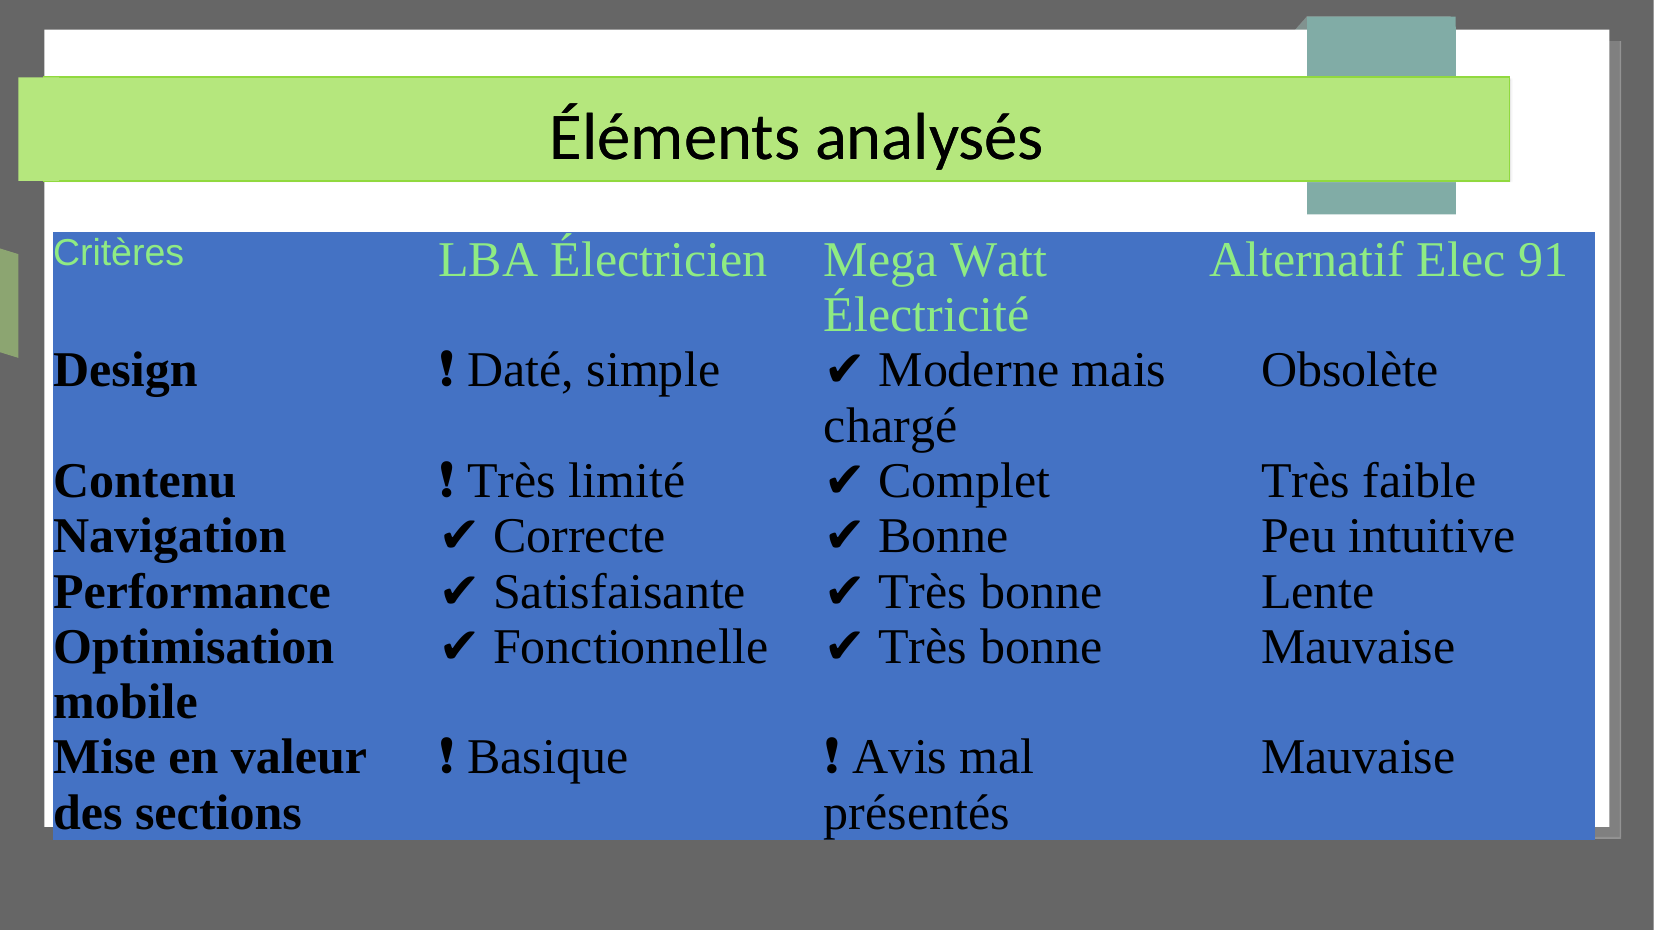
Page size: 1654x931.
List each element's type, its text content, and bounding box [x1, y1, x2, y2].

table_cell ❌ Lente [1210, 564, 1595, 619]
table_cell Design [53, 342, 439, 453]
table_cell ❌ Mauvaise [1210, 619, 1595, 729]
title Éléments analysés [88, 73, 1506, 180]
table_cell ❗ Très limité [439, 453, 824, 508]
table_cell ❗ Daté, simple [439, 342, 824, 453]
table_cell ✔️ Moderne mais chargé [824, 342, 1210, 453]
table_cell Contenu [53, 453, 439, 508]
table_cell ✔️ Fonctionnelle [439, 619, 824, 729]
table_cell ❌ Très faible [1210, 453, 1595, 508]
table_cell Optimisation mobile [53, 619, 439, 729]
table_cell ✔️ Bonne [824, 508, 1210, 564]
table_cell ✔️ Très bonne [824, 619, 1210, 729]
table_cell ❌ Mauvaise [1210, 729, 1595, 840]
table_cell ❗ Avis mal présentés [824, 729, 1210, 840]
table_cell ❌ Obsolète [1210, 342, 1595, 453]
table_cell ❌ Peu intuitive [1210, 508, 1595, 564]
table_cell ❗ Basique [439, 729, 824, 840]
table_cell Performance [53, 564, 439, 619]
table_cell Mise en valeur des sections [53, 729, 439, 840]
table_cell ✔️ Correcte [439, 508, 824, 564]
table_cell ✔️ Complet [824, 453, 1210, 508]
table_header Mega Watt Électricité [824, 232, 1210, 342]
table_header LBA Électricien [439, 232, 824, 342]
table_header Alternatif Elec 91 [1210, 232, 1595, 342]
table_header Critères [53, 232, 439, 342]
table_cell Navigation [53, 508, 439, 564]
table_cell ✔️ Complet [983, 476, 994, 496]
table_cell ✔️ Satisfaisante [439, 564, 824, 619]
table_cell ✔️ Très bonne [824, 564, 1210, 619]
